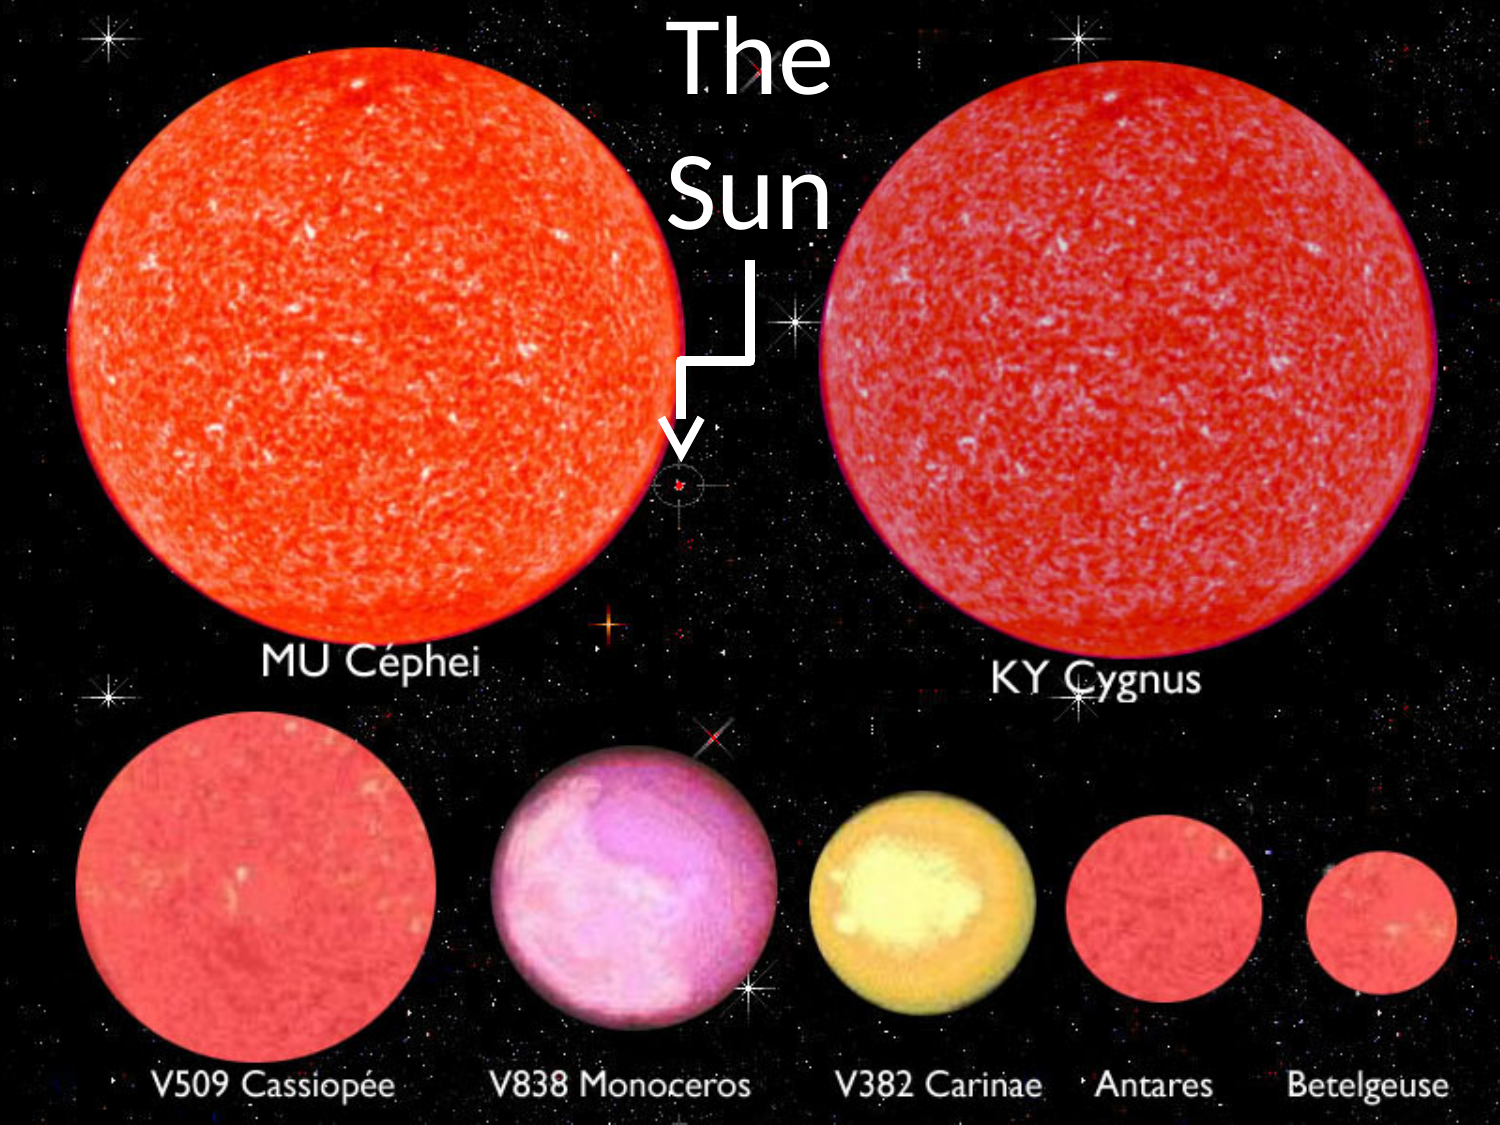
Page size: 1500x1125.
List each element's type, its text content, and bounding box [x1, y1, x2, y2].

picture [3, 0, 1500, 1125]
text_box The Sun [494, 0, 1006, 260]
